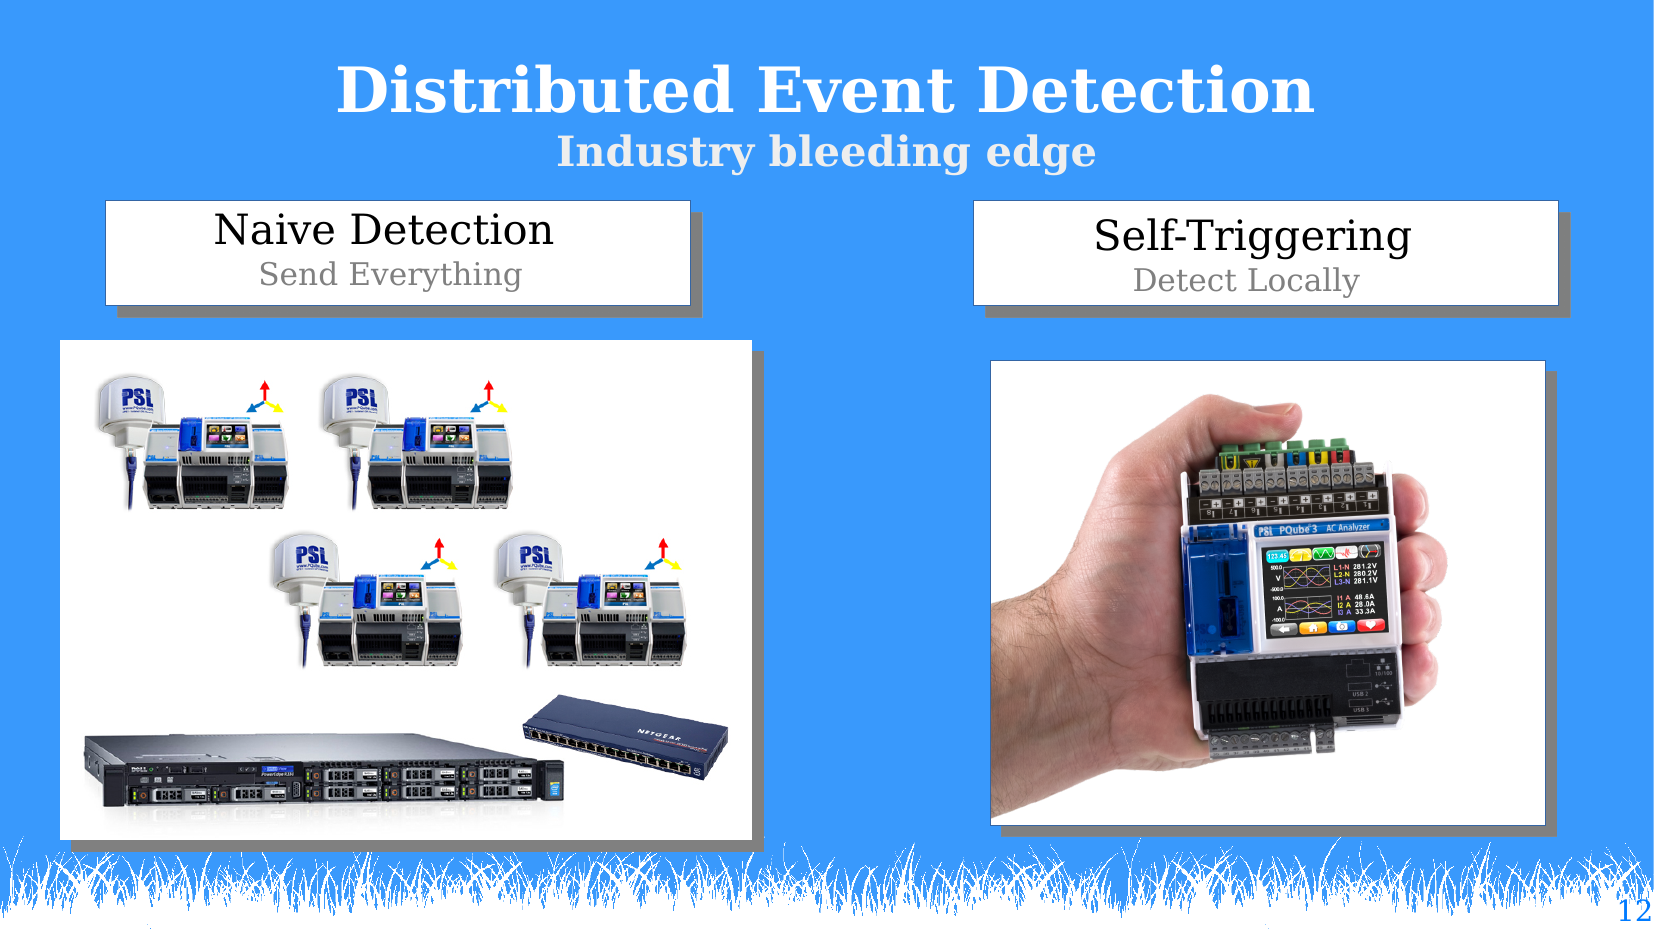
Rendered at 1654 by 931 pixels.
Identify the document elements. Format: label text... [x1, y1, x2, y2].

text_box Detect Locally [1117, 254, 1448, 306]
text_box Naive Detection [198, 198, 619, 262]
text_box [105, 200, 691, 306]
picture [0, 0, 1654, 931]
title [82, 37, 1571, 193]
text_box Self-Triggering [1078, 204, 1499, 268]
text_box [990, 360, 1546, 826]
text_box [973, 200, 1559, 306]
text_box Send Everything [243, 248, 574, 300]
